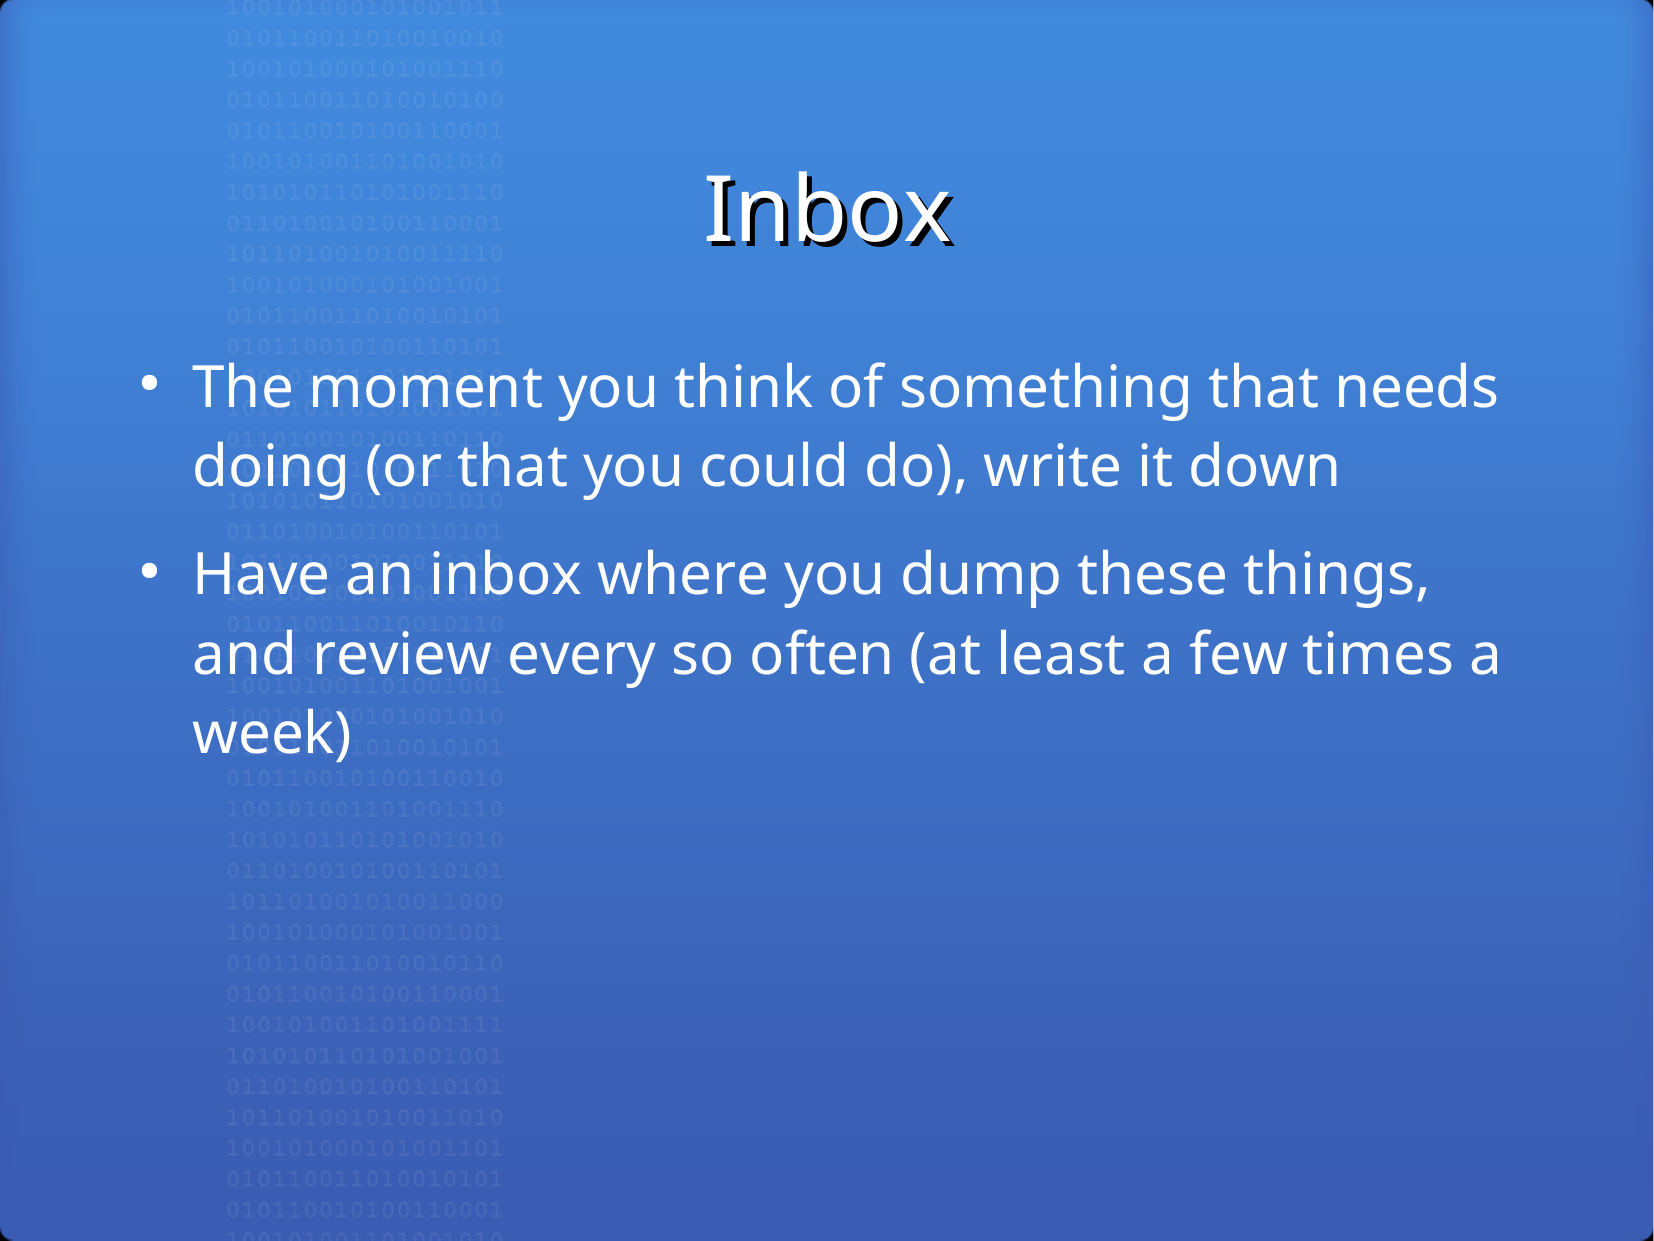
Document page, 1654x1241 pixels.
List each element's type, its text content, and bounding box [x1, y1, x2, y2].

picture [0, 0, 1654, 1241]
list The moment you think of something that needs doing (or that you could do), write it down Have an inbox where you dump these things, and review every so often (at least a few times a week) [121, 344, 1534, 1127]
title Inbox [121, 102, 1534, 310]
